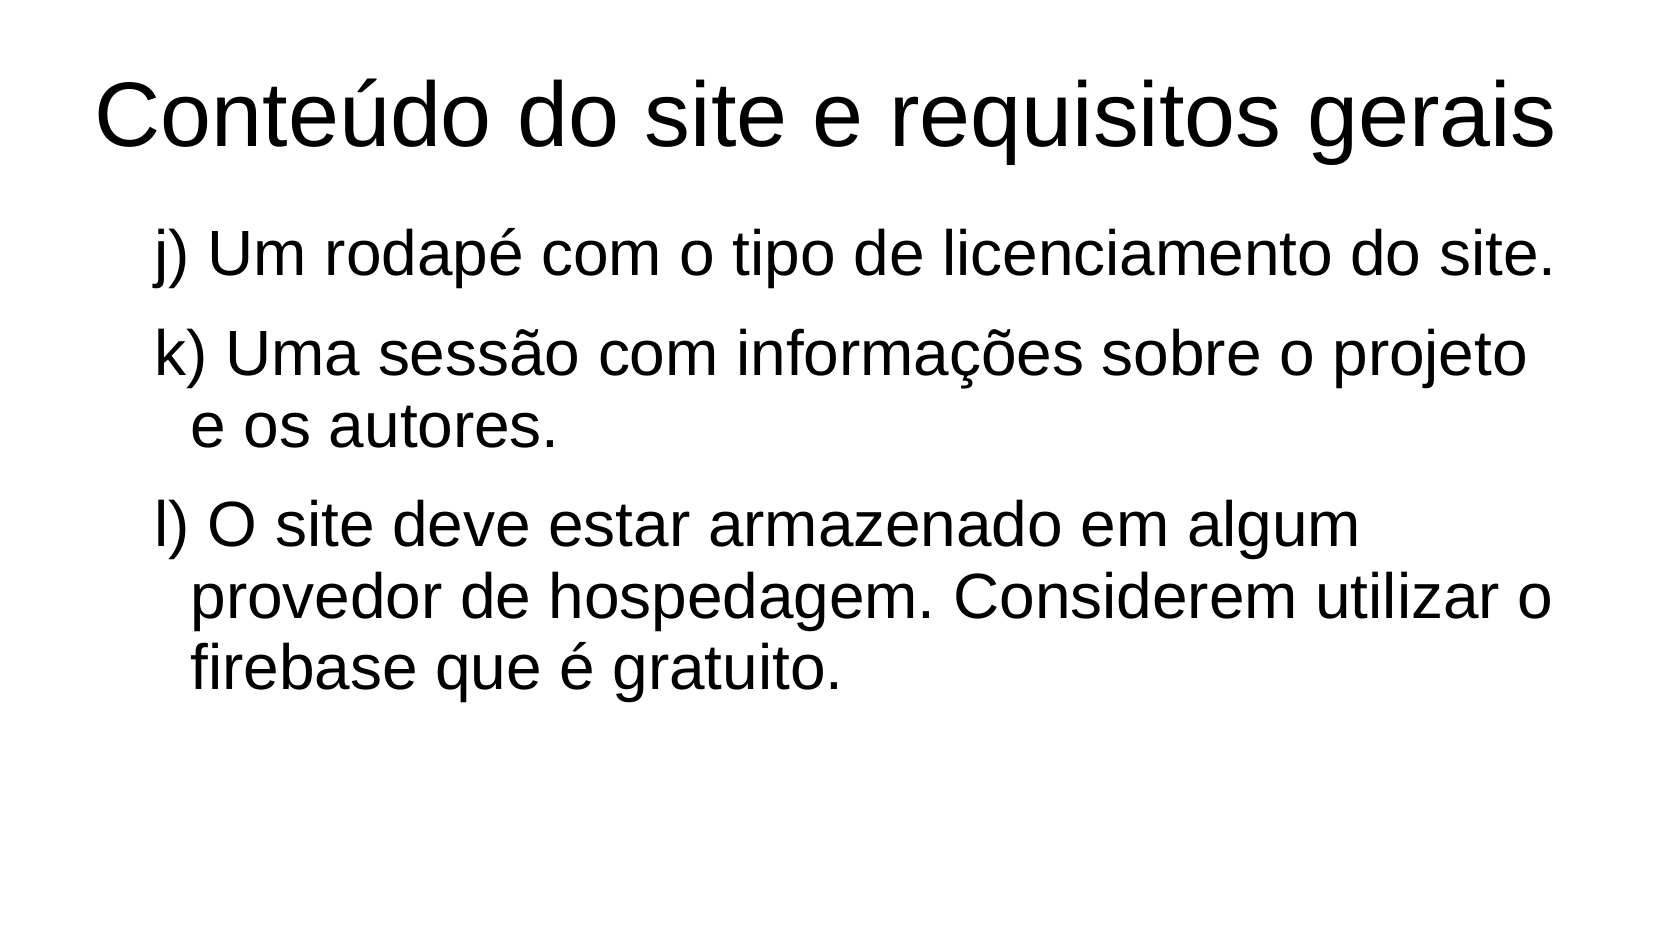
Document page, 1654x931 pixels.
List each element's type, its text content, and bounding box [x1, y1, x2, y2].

list j) Um rodapé com o tipo de licenciamento do site. k) Uma sessão com informações sobre o projeto e os autores. l) O site deve estar armazenado em algum provedor de hospedagem. Considerem utilizar o firebase que é gratuito. [82, 217, 1571, 758]
title Conteúdo do site e requisitos gerais [82, 37, 1571, 193]
